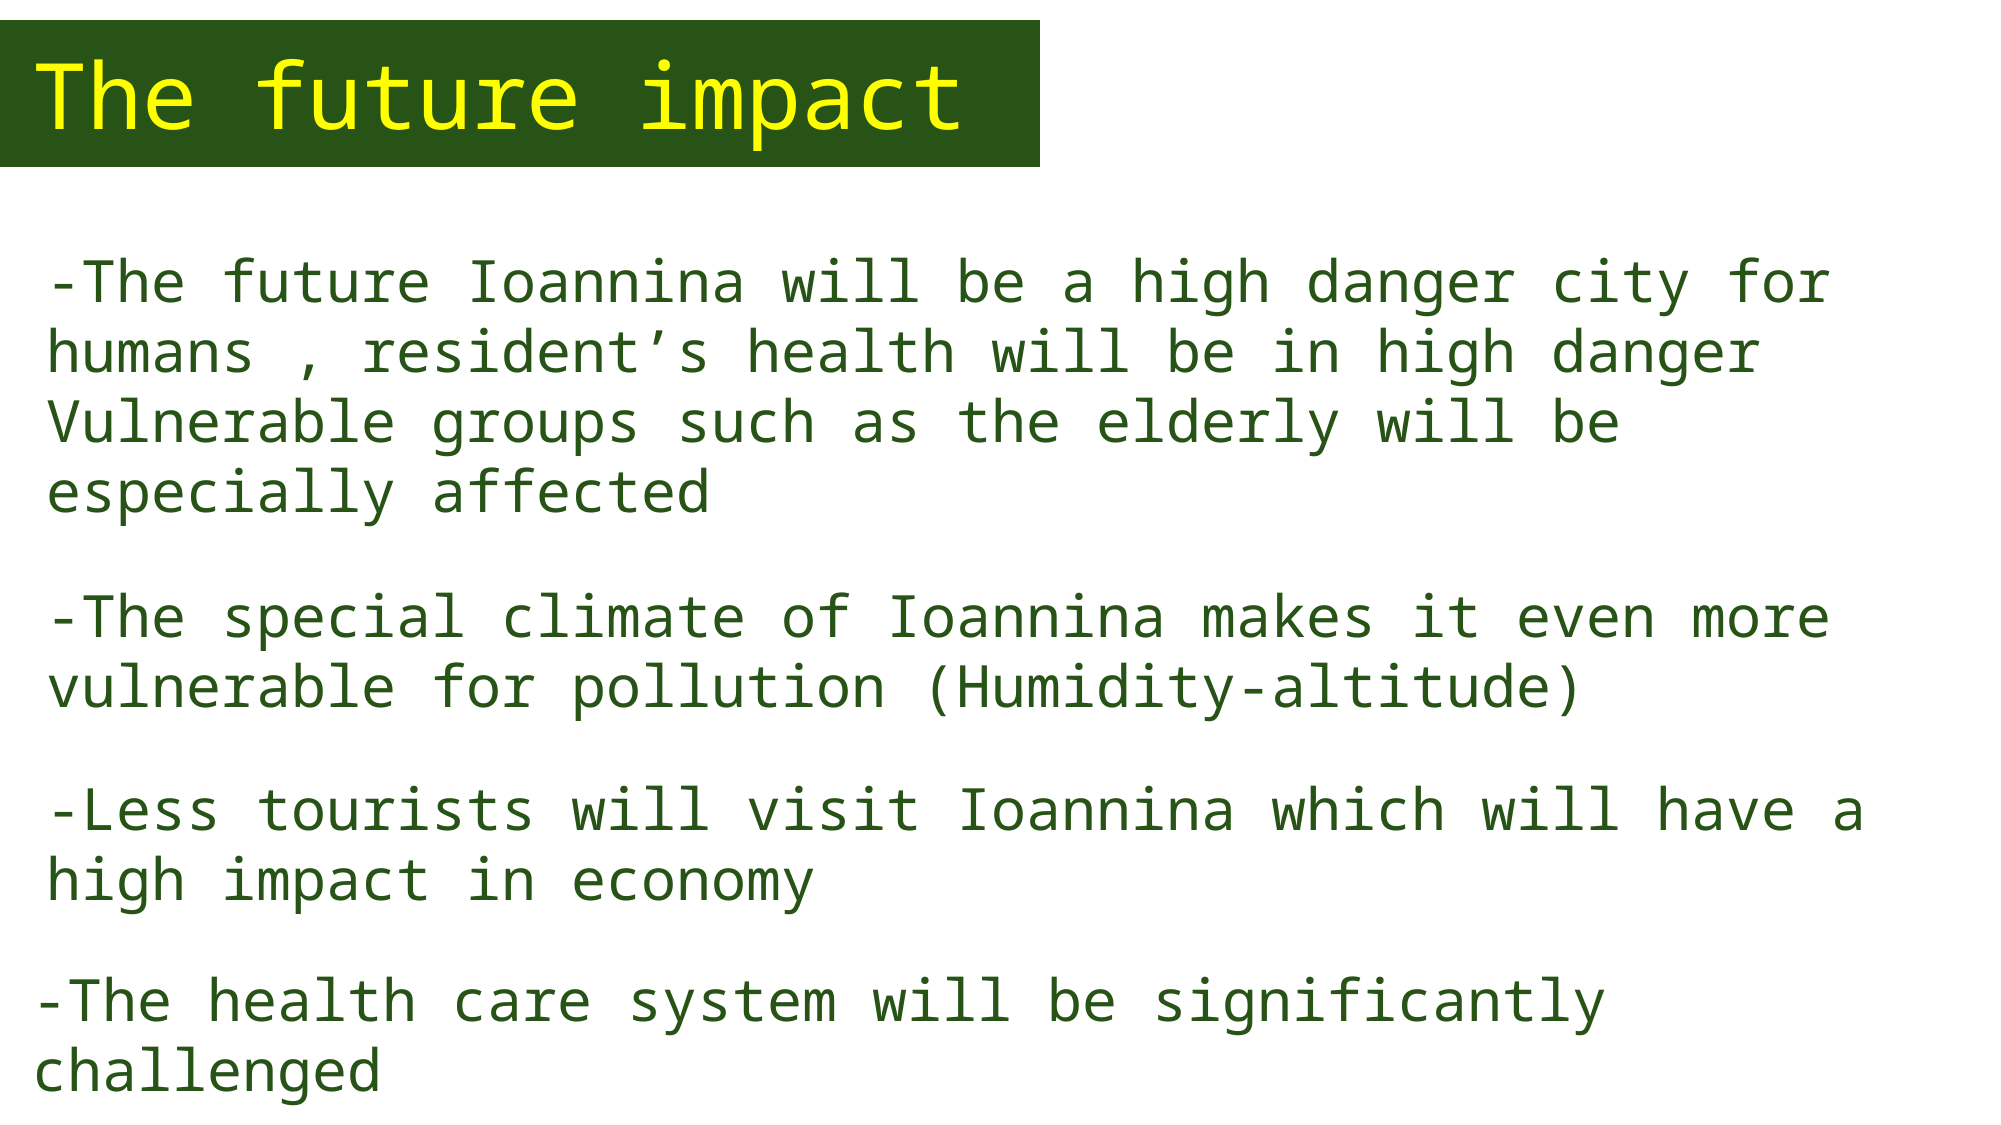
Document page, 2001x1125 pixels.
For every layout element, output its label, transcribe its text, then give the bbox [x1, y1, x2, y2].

text_box -Less tourists will visit Ioannina which will have a high impact in economy [31, 764, 1969, 921]
text_box -The special climate of Ioannina makes it even more vulnerable for pollution (Humidity-altitude) [31, 571, 1969, 728]
text_box -The health care system will be significantly challenged [17, 955, 1955, 1113]
text_box -The future Ioannina will be a high danger city for humans , resident’s health will be in high danger Vulnerable groups such as the elderly will be especially affected [31, 236, 1969, 535]
text_box [0, 20, 1040, 167]
text_box The future impact [17, 30, 1057, 157]
